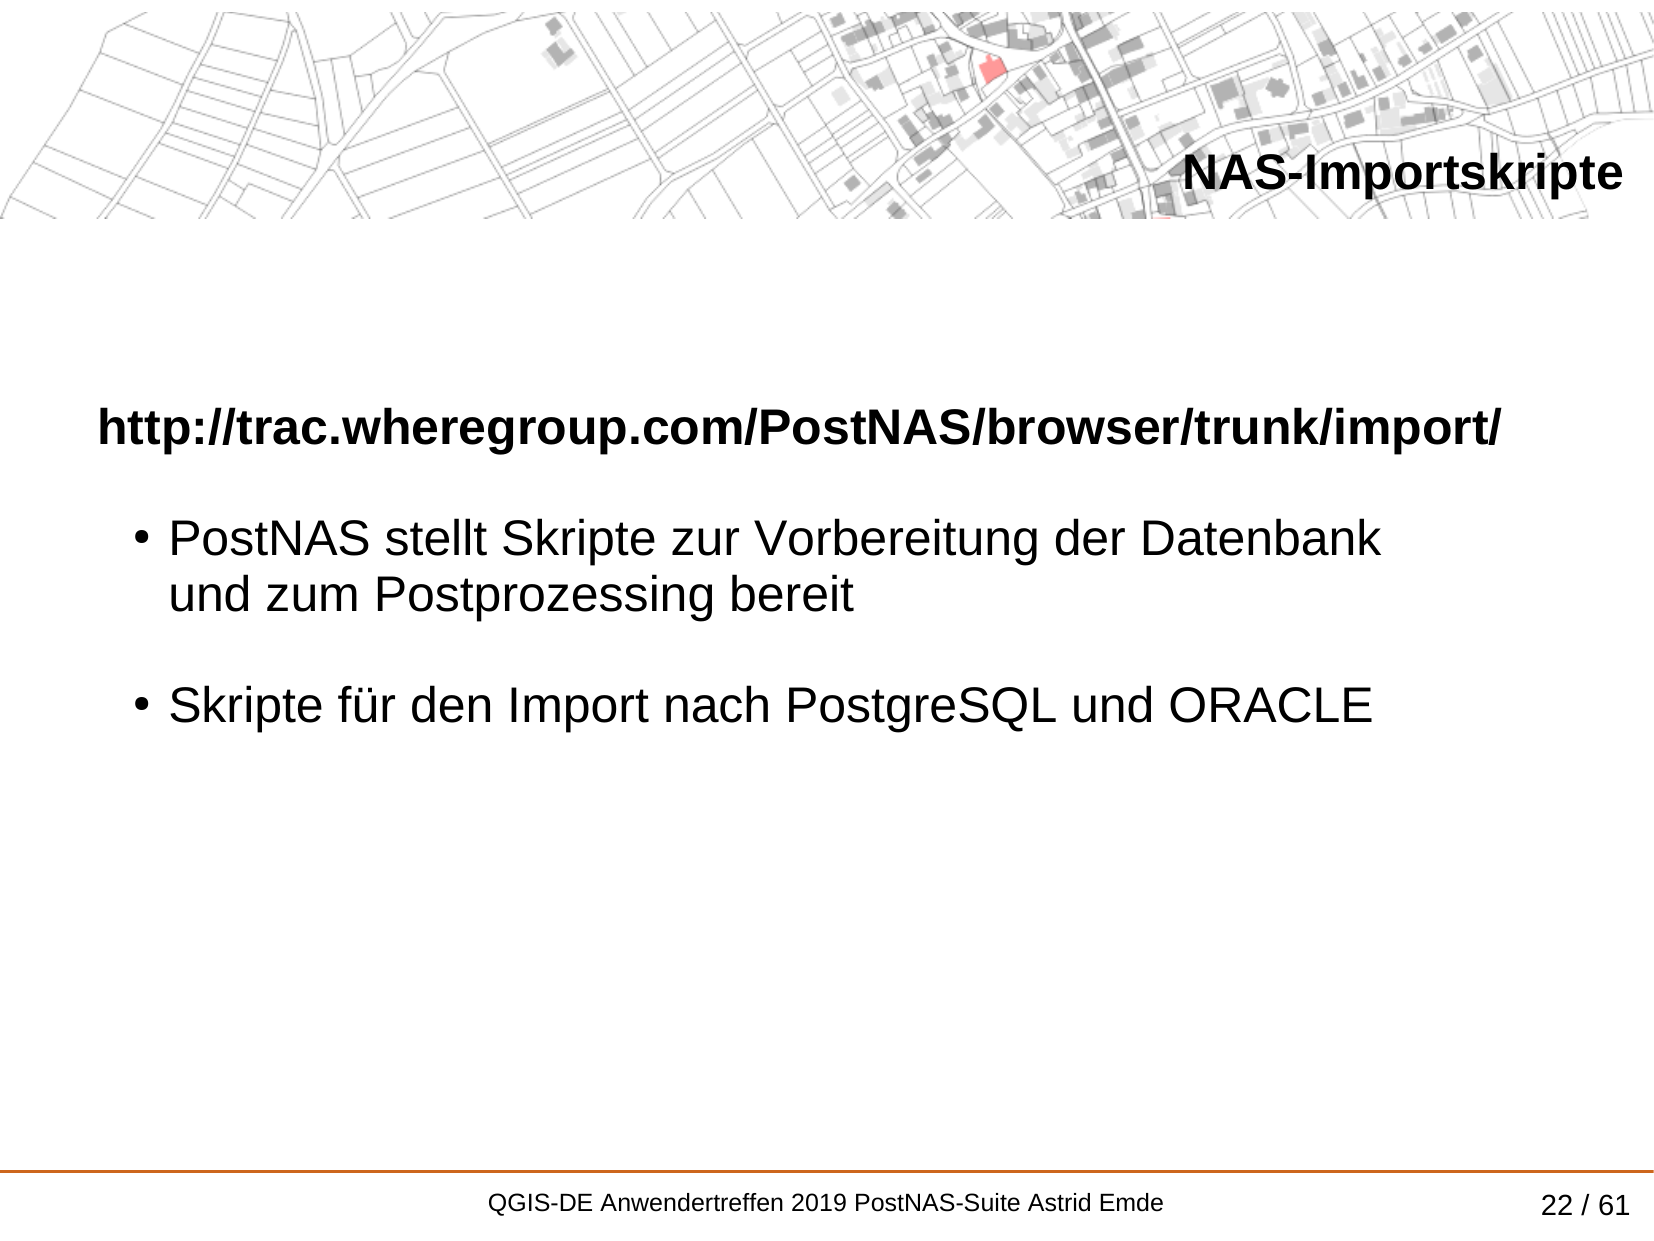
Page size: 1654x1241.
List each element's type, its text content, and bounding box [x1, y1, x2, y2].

text_box http://trac.wheregroup.com/PostNAS/browser/trunk/import/ PostNAS stellt Skripte zur Vorbereitung der Datenbank und zum Postprozessing bereit Skripte für den Import nach PostgreSQL und ORACLE [82, 224, 1595, 1052]
title NAS-Importskripte [265, 118, 1625, 228]
